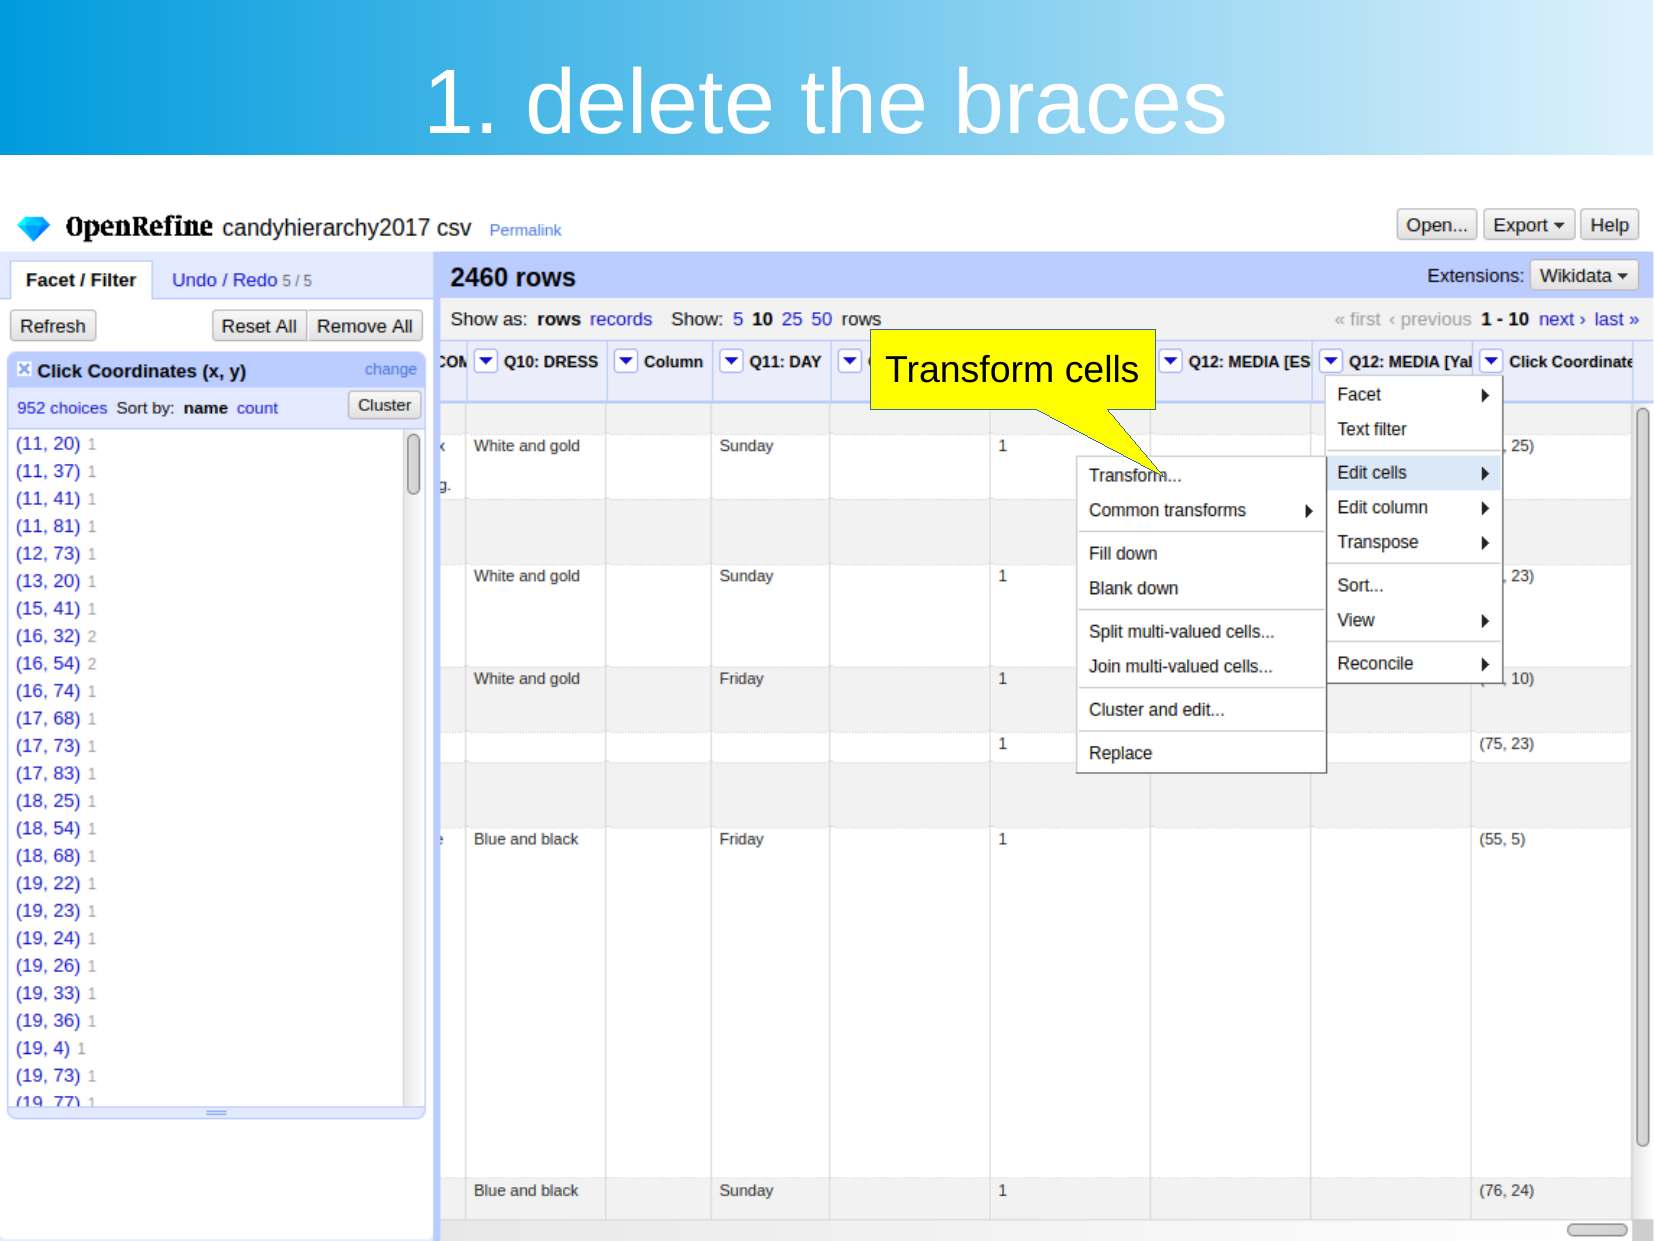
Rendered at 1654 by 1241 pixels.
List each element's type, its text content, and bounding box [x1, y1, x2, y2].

picture [0, 194, 1654, 1241]
text_box Transform cells [870, 329, 1165, 477]
title 1. delete the braces [82, 49, 1571, 155]
